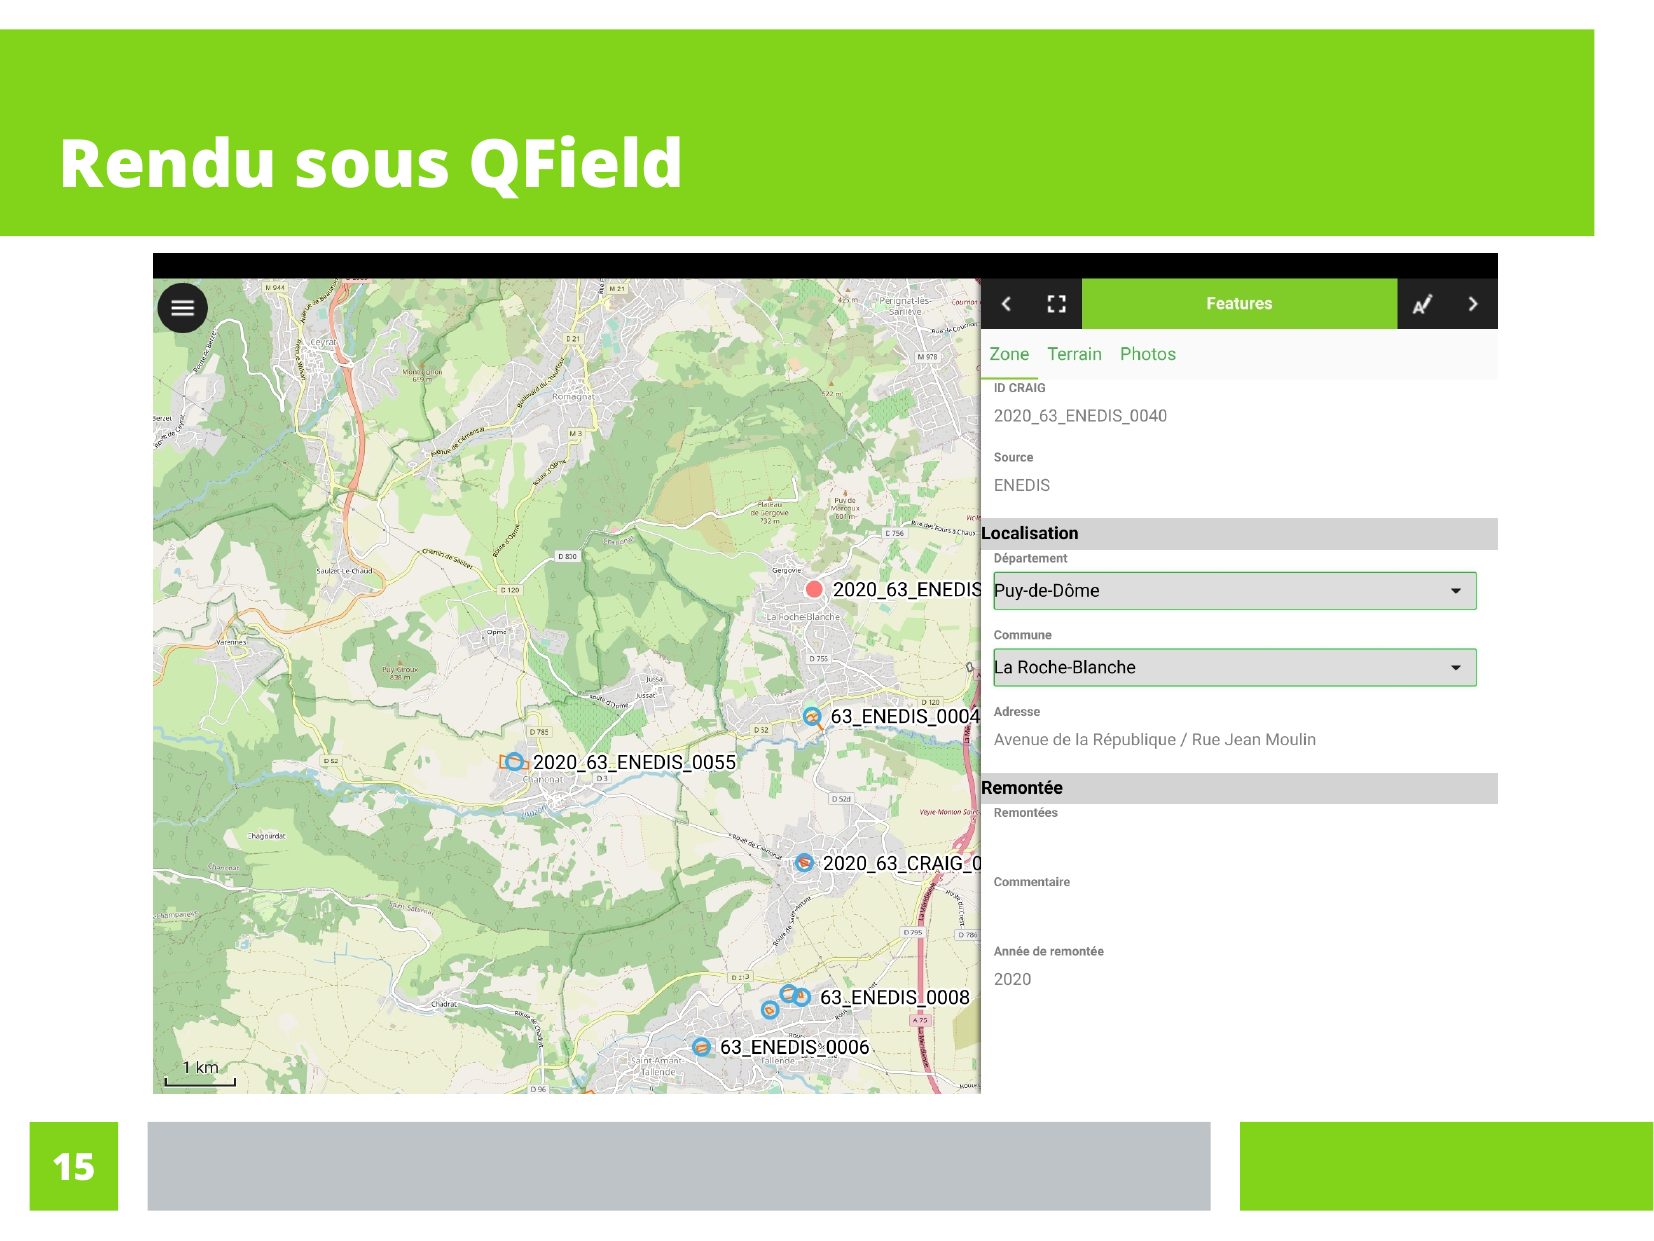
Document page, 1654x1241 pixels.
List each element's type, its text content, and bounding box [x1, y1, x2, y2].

picture [153, 253, 1498, 1094]
title Rendu sous QField [59, 59, 1595, 207]
